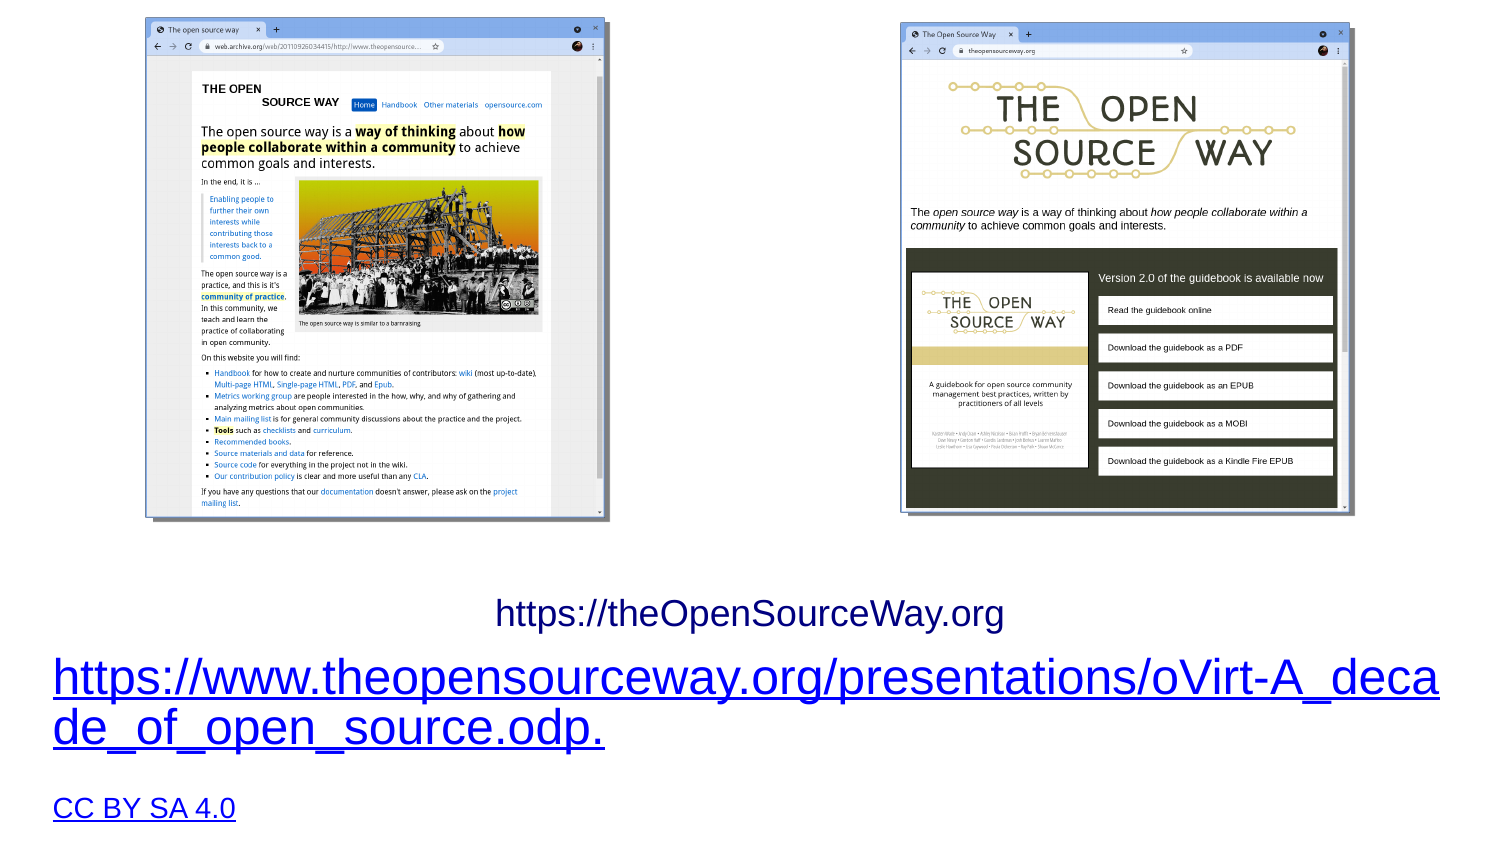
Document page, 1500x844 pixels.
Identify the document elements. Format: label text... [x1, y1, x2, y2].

text_box https://theOpenSourceWay.org [37, 539, 1463, 629]
text_box https://www.theopensourceway.org/presentations/oVirt-A_decade_of_open_source.odp. CC BY SA 4.0 [37, 629, 1463, 720]
picture [145, 17, 605, 518]
picture [900, 22, 1350, 513]
